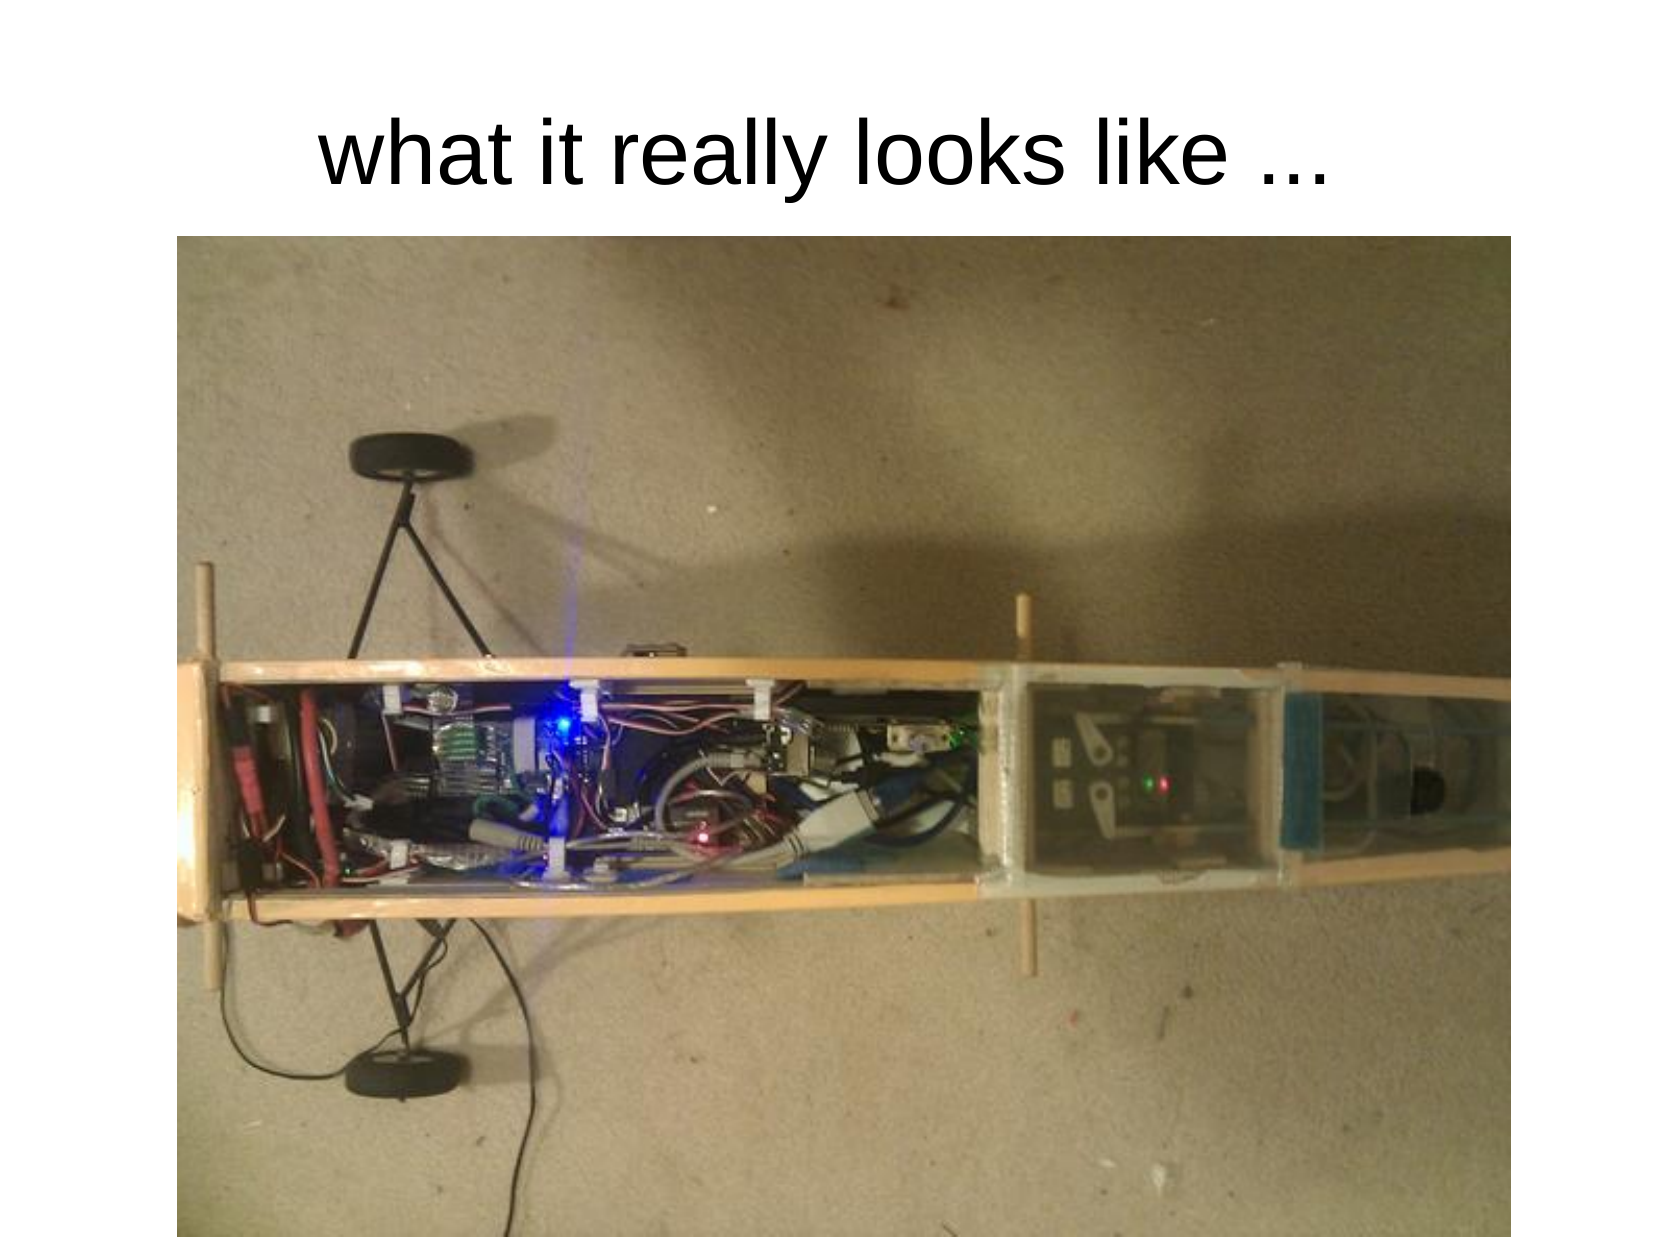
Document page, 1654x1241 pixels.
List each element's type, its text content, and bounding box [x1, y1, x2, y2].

picture [177, 236, 1511, 1237]
title what it really looks like ... [82, 49, 1571, 257]
